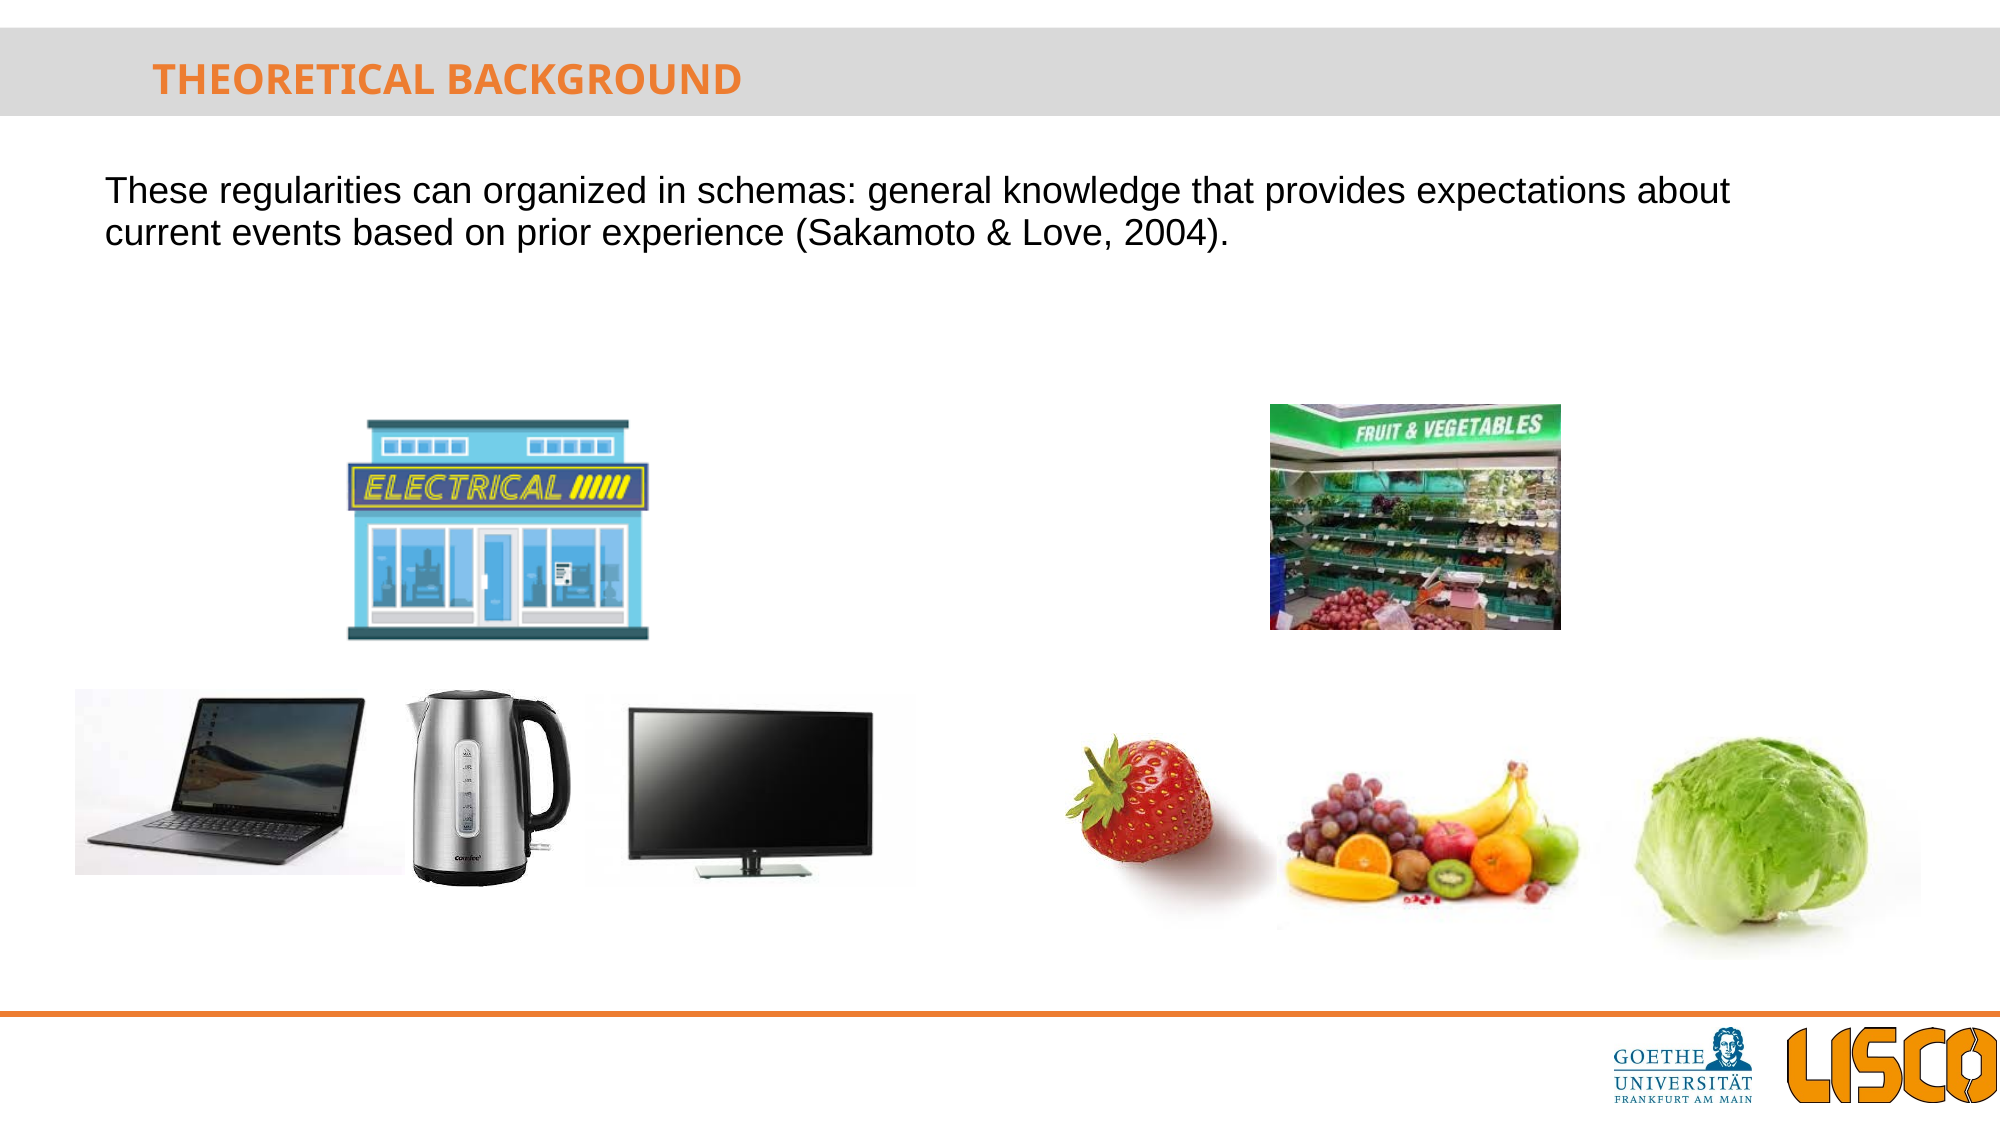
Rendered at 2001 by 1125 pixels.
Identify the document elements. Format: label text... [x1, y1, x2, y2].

picture [585, 694, 916, 887]
picture [1733, 1027, 1752, 1067]
picture [1065, 695, 1921, 961]
picture [1787, 1027, 1997, 1103]
picture [1270, 404, 1561, 631]
text_box These regularities can organized in schemas: general knowledge that provides expectations about current events based on prior experience (Sakamoto & Love, 2004). [90, 162, 1810, 304]
picture [1614, 1027, 1752, 1103]
picture [75, 689, 571, 887]
picture [300, 359, 693, 674]
text_box THEORETICAL BACKGROUND [137, 45, 769, 110]
text_box [0, 27, 2000, 116]
